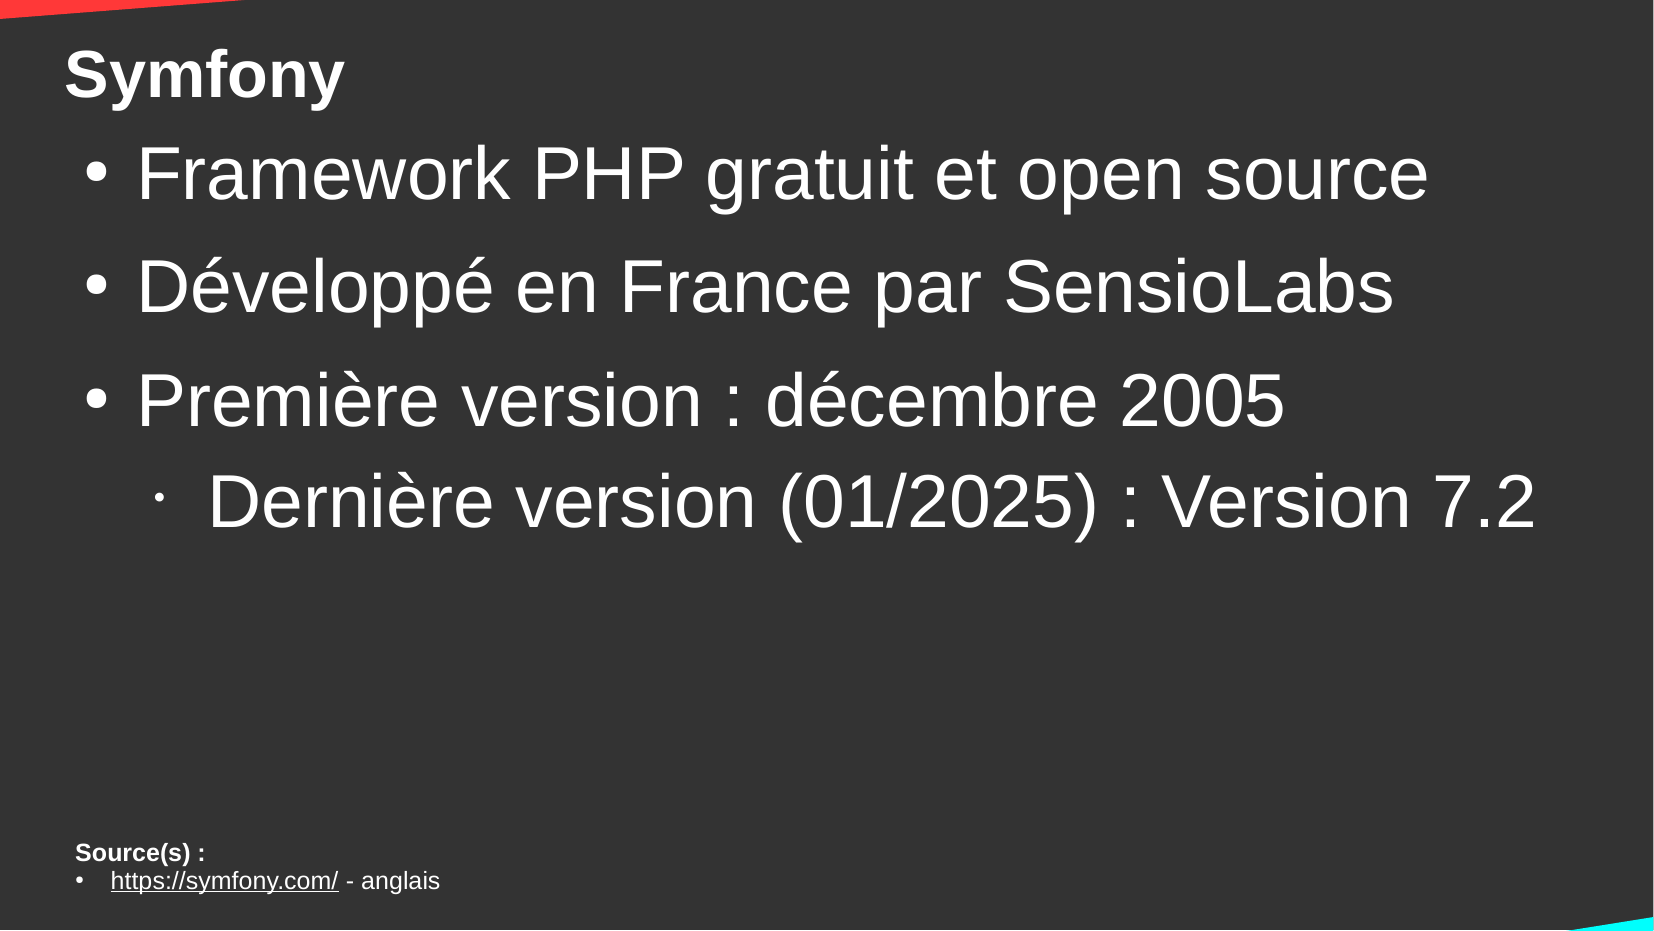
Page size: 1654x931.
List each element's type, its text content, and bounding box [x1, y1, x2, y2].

list Framework PHP gratuit et open source Développé en France par SensioLabs Première version : décembre 2005 Dernière version (01/2025) : Version 7.2 [65, 131, 1544, 793]
text_box Source(s) : https://symfony.com/ - anglais [60, 793, 1546, 903]
title Symfony [64, 37, 1365, 113]
text_box [0, 0, 245, 19]
text_box [1566, 916, 1654, 931]
